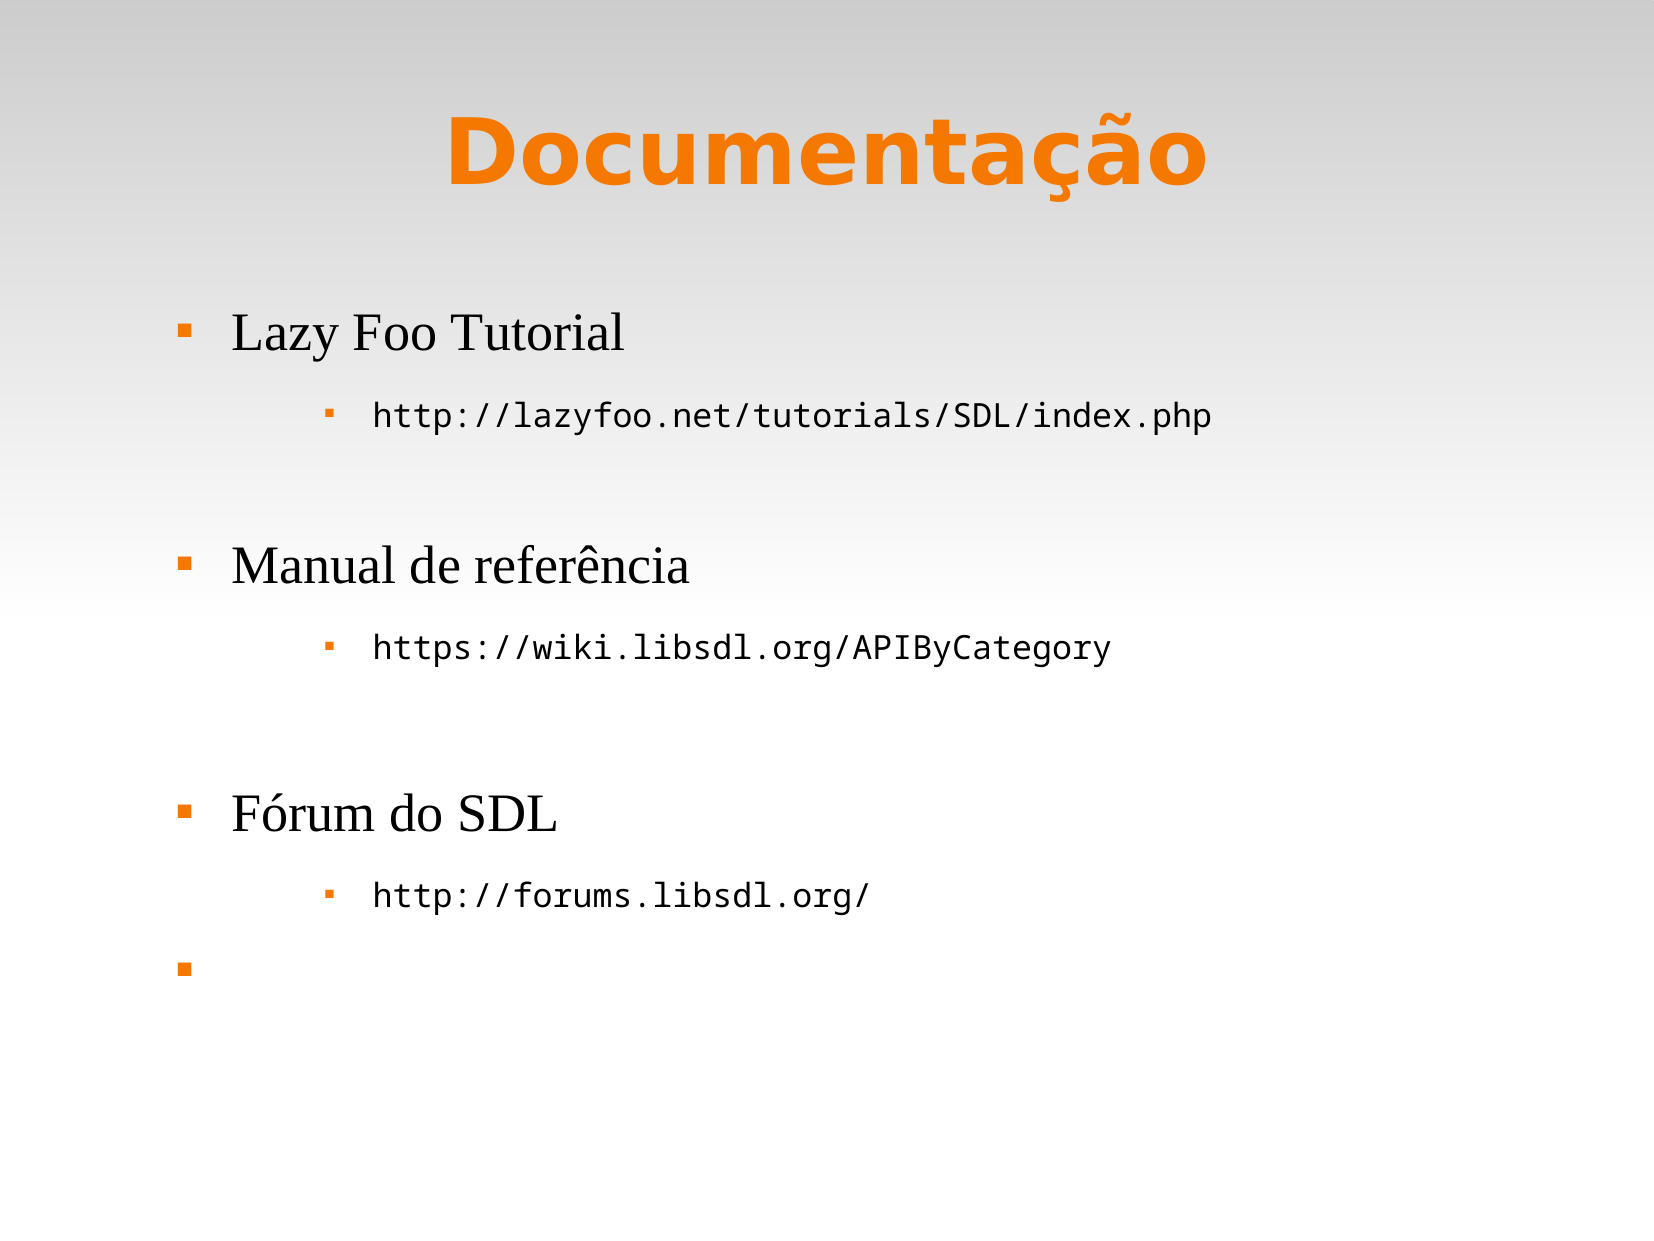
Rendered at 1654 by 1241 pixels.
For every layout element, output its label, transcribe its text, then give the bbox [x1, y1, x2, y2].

title Documentação [82, 49, 1571, 257]
list Lazy Foo Tutorial http://lazyfoo.net/tutorials/SDL/index.php Manual de referência https://wiki.libsdl.org/APIByCategory Fórum do SDL http://forums.libsdl.org/ [89, 302, 1576, 1189]
